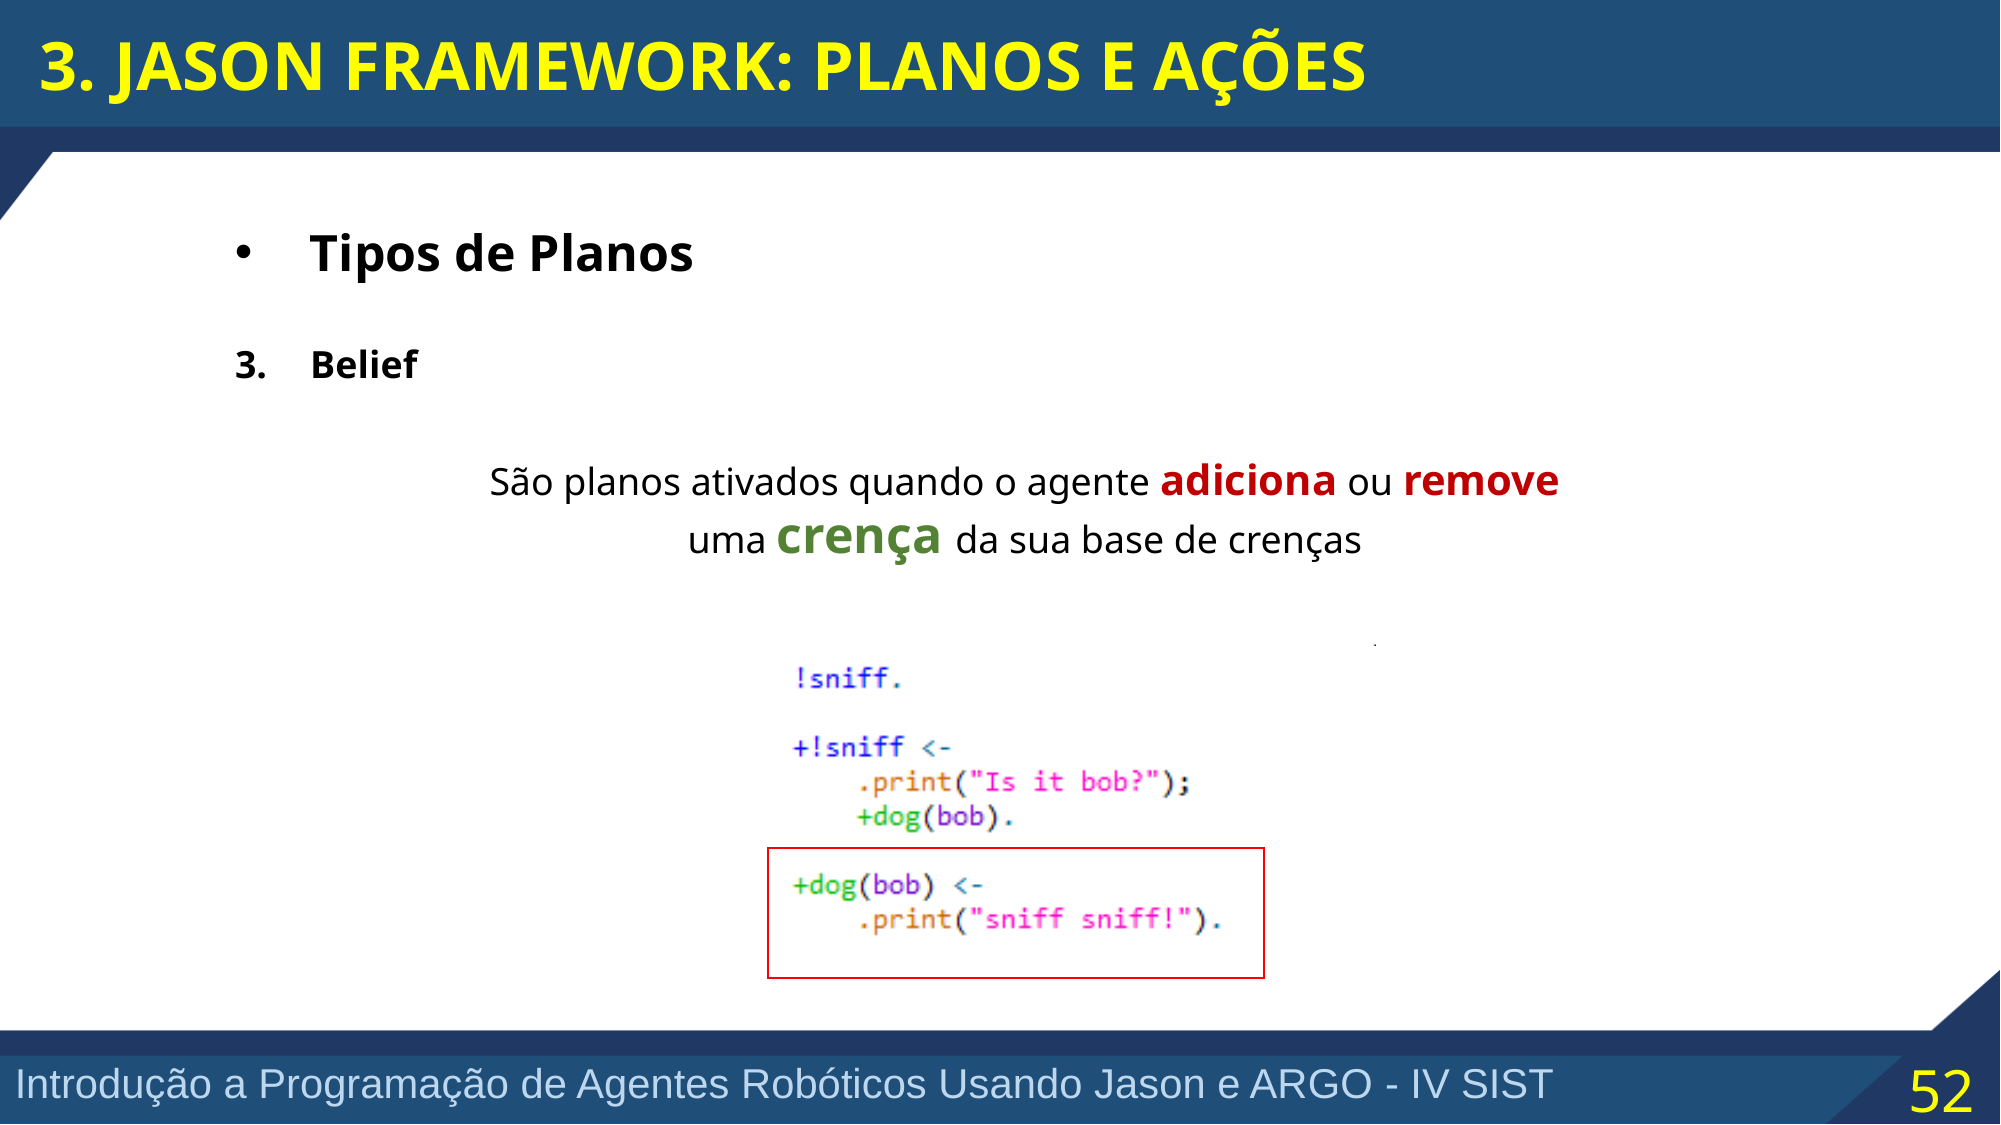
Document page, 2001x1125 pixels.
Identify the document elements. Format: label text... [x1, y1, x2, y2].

text_box 3. JASON FRAMEWORK: PLANOS E AÇÕES [24, 16, 2000, 112]
text_box São planos ativados quando o agente adiciona ou remove uma crença da sua base de crenças [452, 446, 1598, 572]
text_box Tipos de Planos [220, 214, 1496, 290]
text_box Belief [220, 338, 1275, 410]
picture [0, 0, 2000, 1124]
